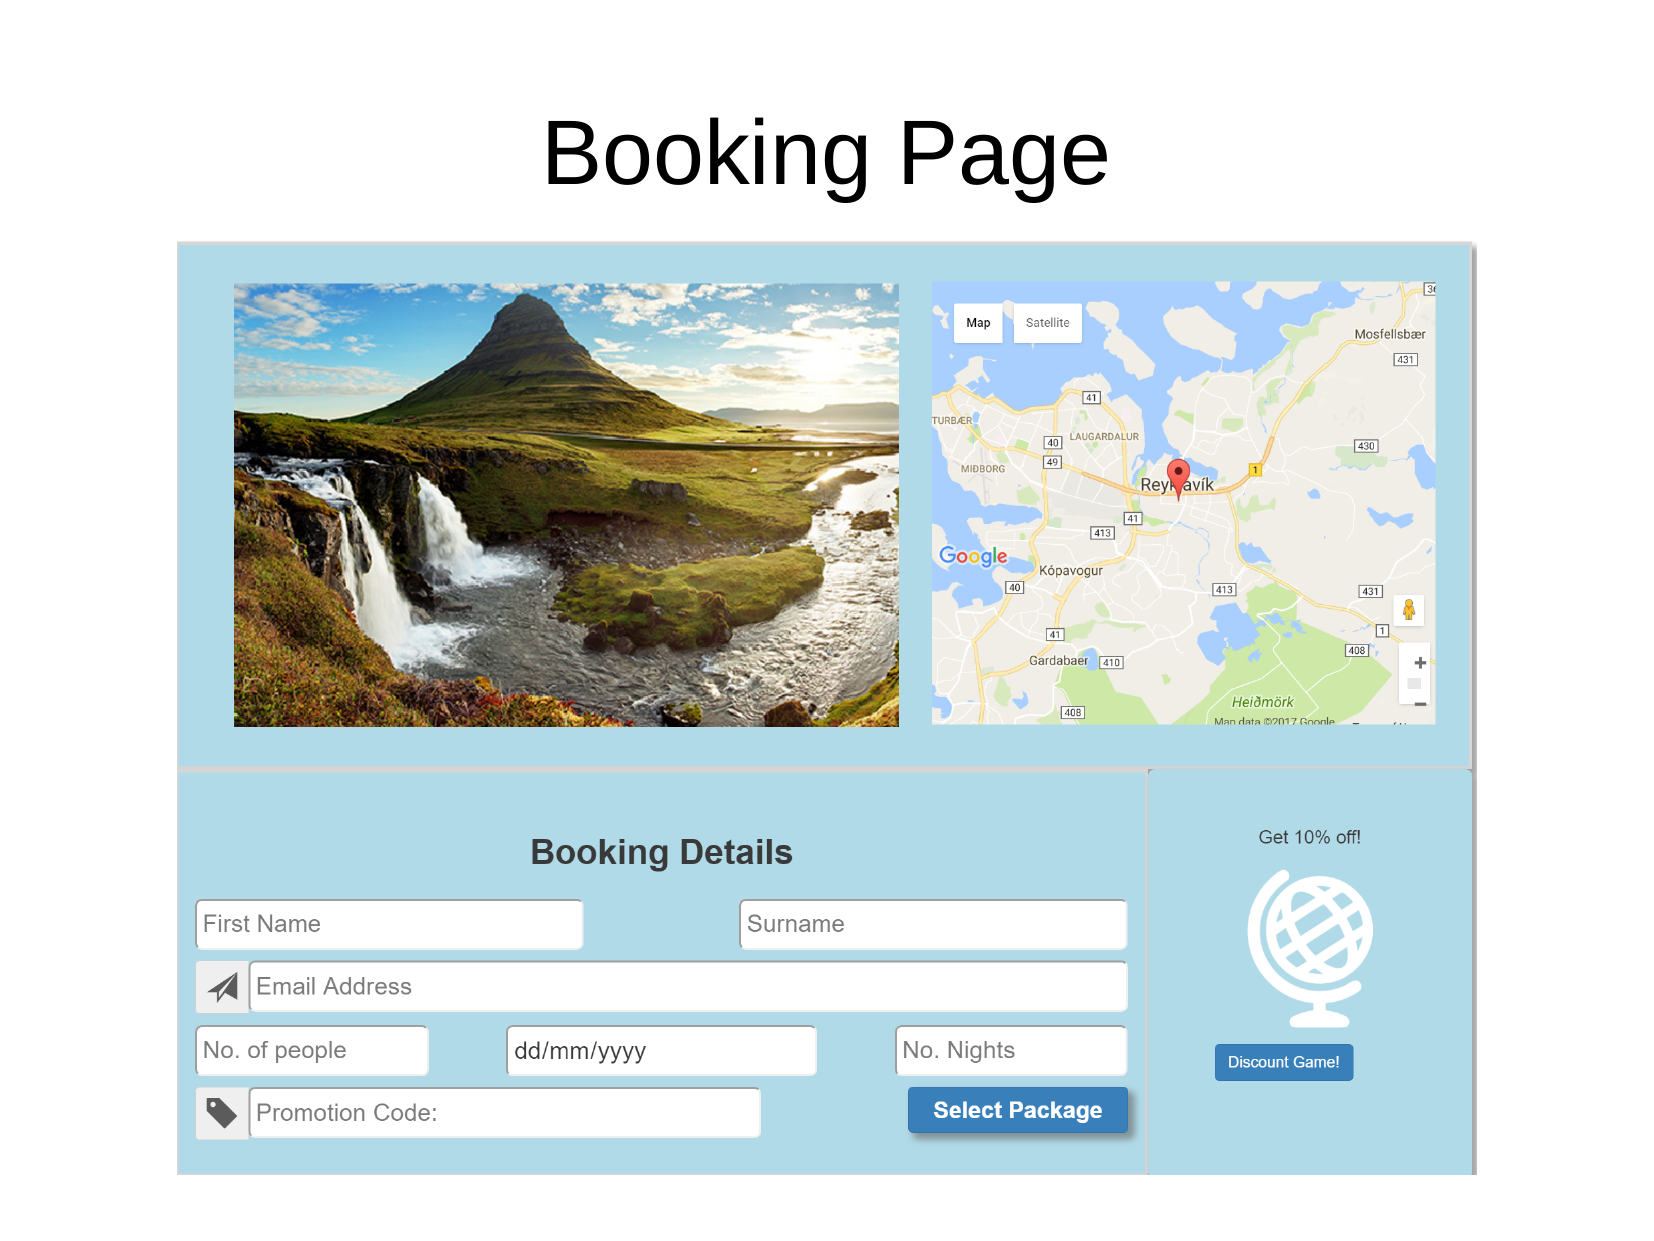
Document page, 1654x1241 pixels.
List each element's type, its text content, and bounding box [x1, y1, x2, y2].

picture [177, 236, 1477, 1175]
title Booking Page [82, 49, 1571, 257]
